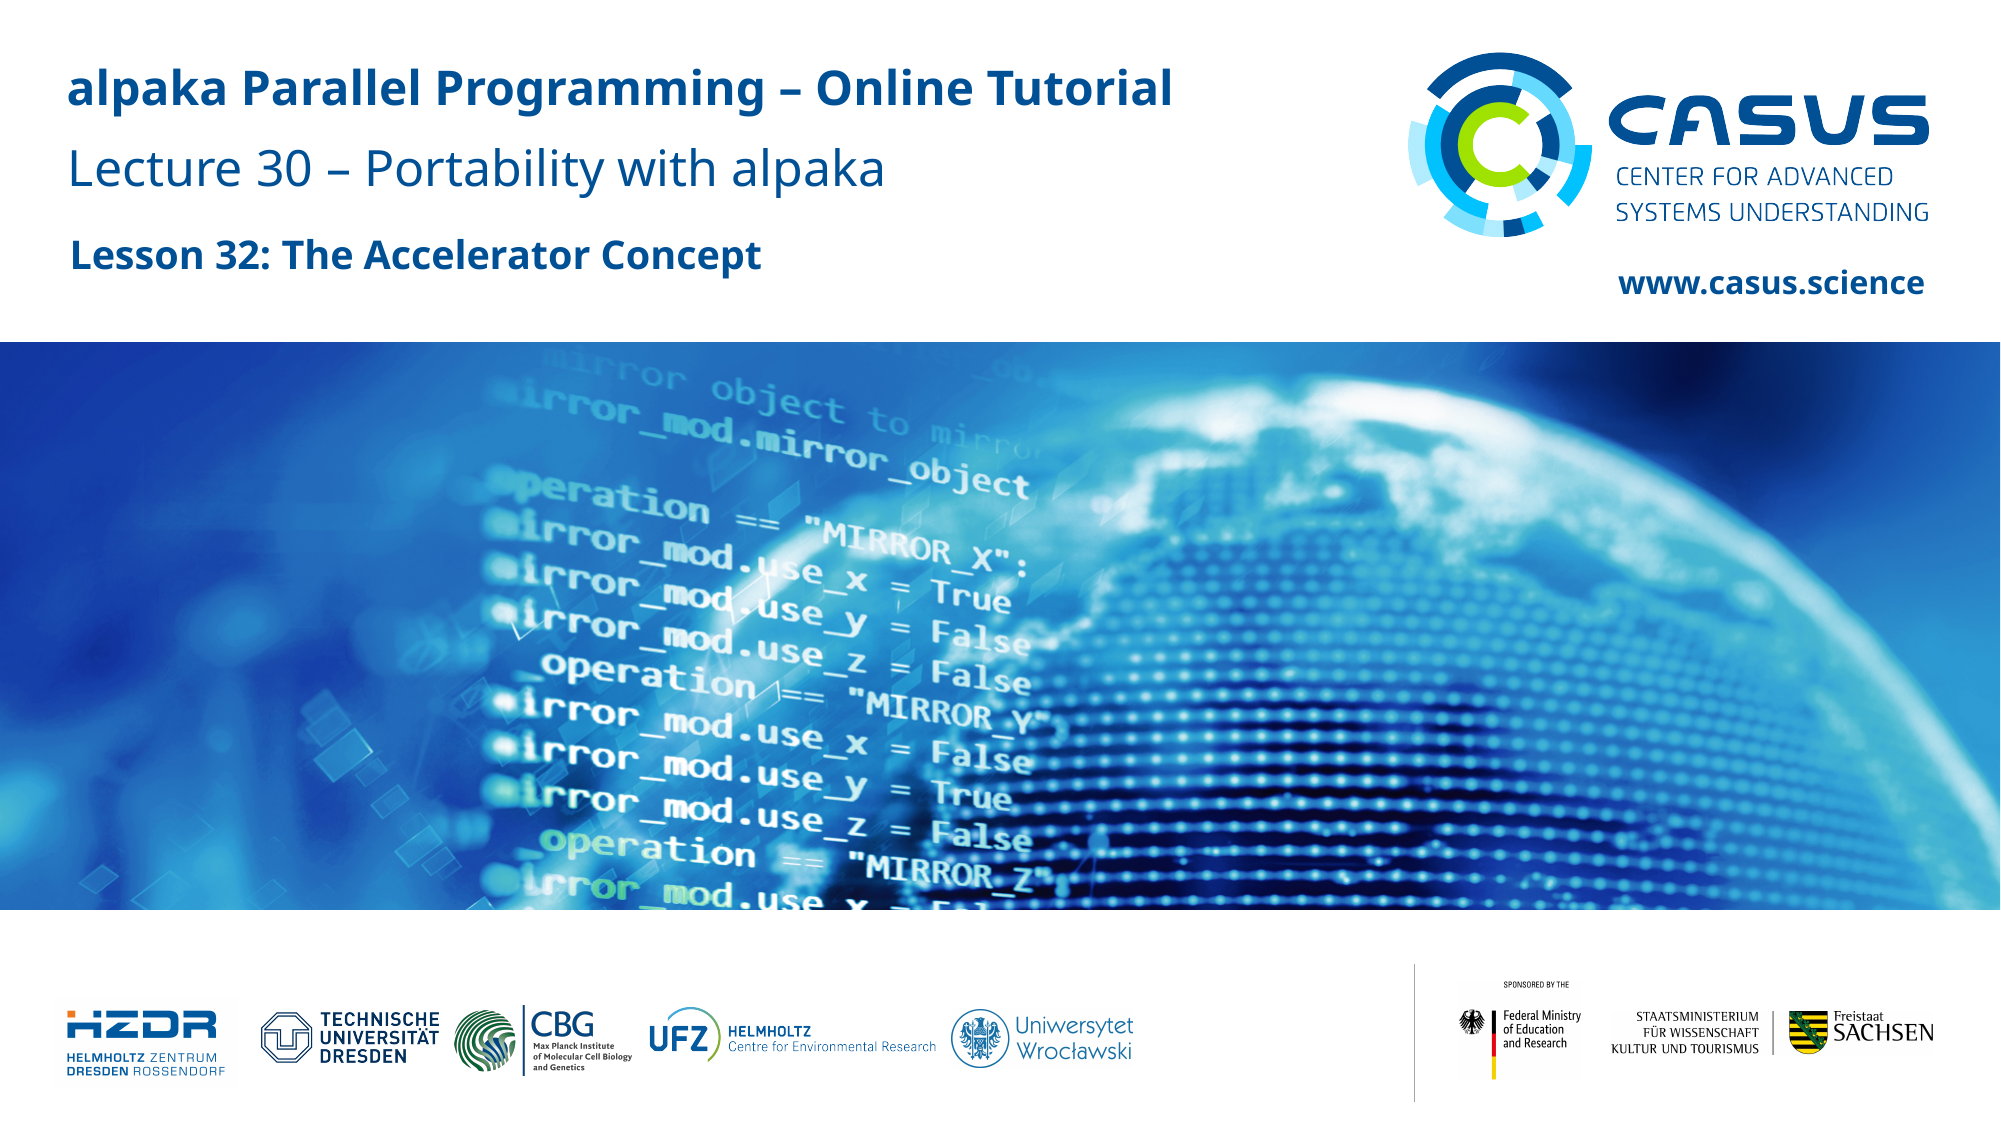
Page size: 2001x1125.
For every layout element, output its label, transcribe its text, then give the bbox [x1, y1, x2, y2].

text_box Lesson 32: The Accelerator Concept [54, 220, 1377, 289]
picture [261, 1012, 439, 1063]
picture [1408, 52, 1929, 238]
picture [454, 982, 1133, 1084]
subtitle Lecture 30 – Portability with alpaka [67, 132, 1390, 202]
picture [1458, 980, 1581, 1080]
picture [0, 342, 2001, 910]
title alpaka Parallel Programming – Online Tutorial [66, 53, 1389, 122]
picture [1611, 1011, 1933, 1055]
picture [54, 997, 238, 1089]
